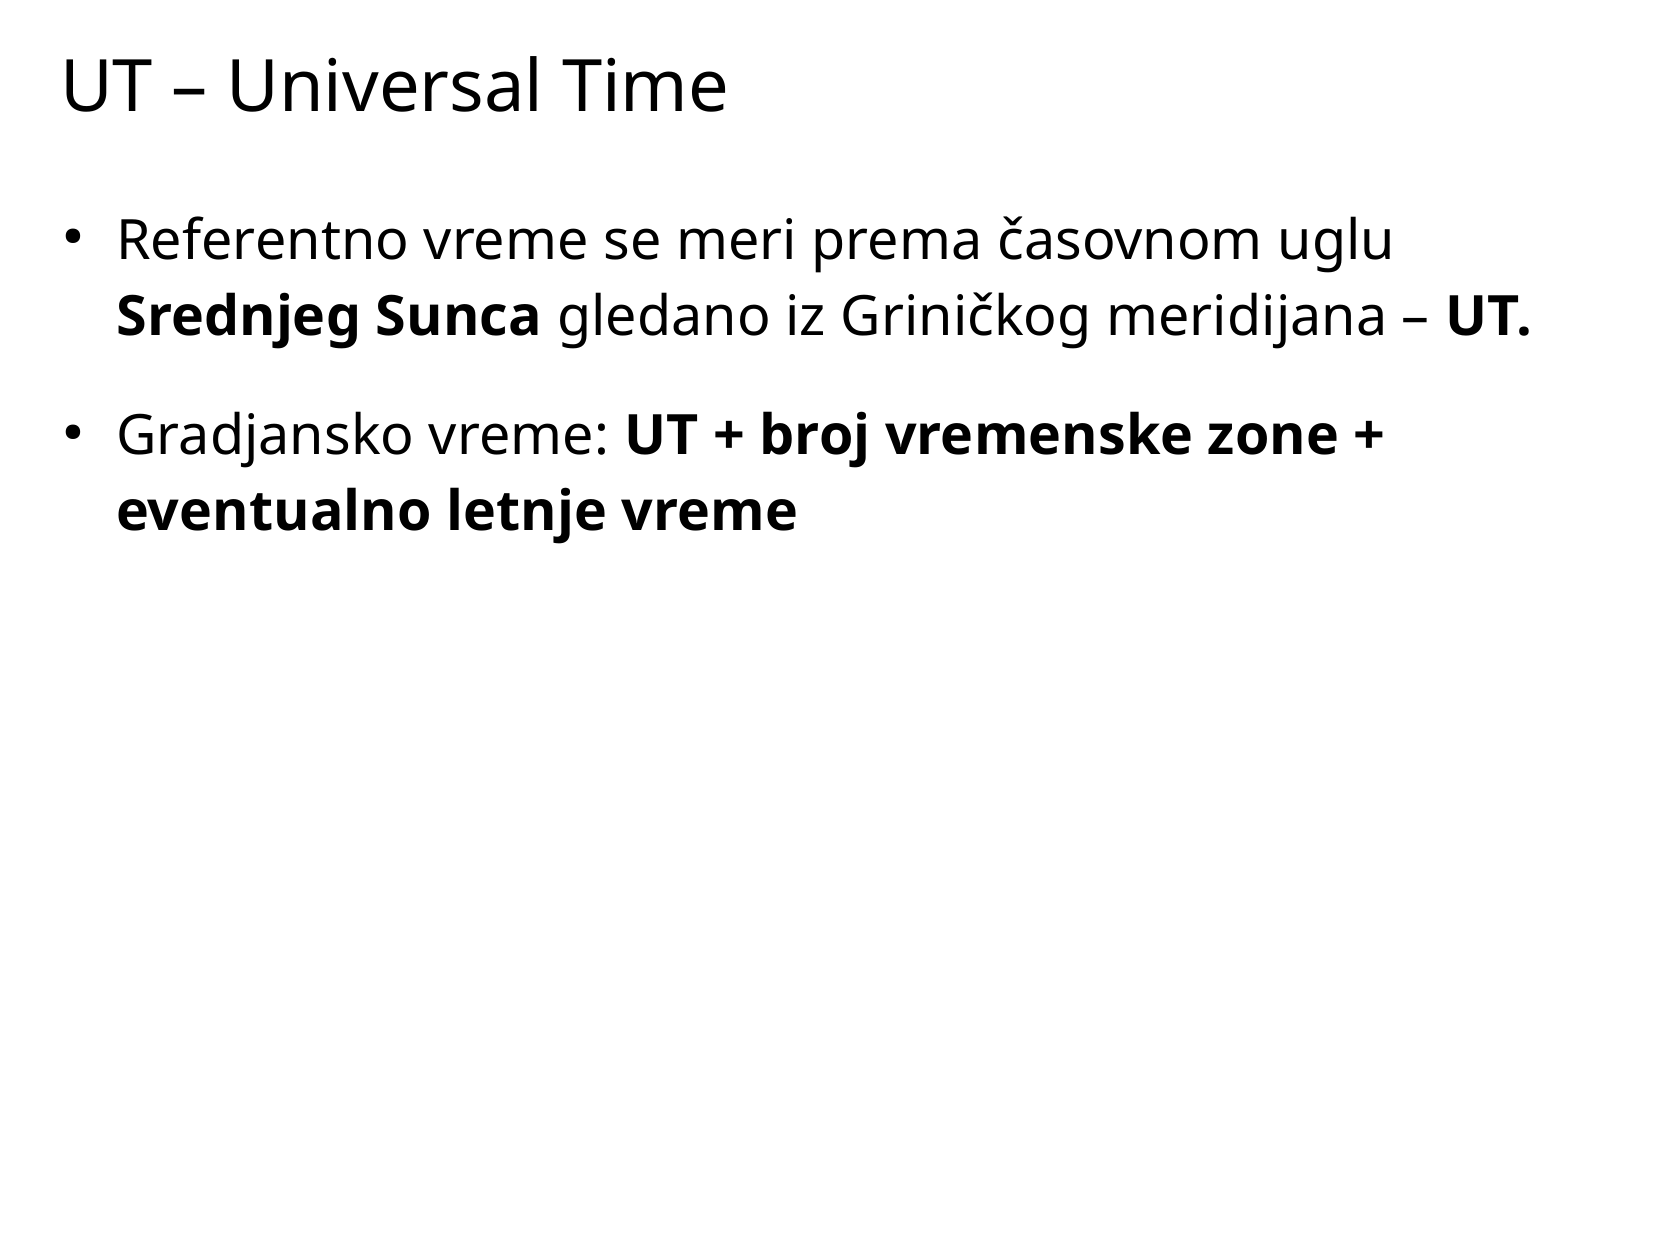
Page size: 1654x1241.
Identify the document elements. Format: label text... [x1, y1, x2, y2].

list Referentno vreme se meri prema časovnom uglu Srednjeg Sunca gledano iz Griničkog meridijana – UT. Gradjansko vreme: UT + broj vremenske zone + eventualno letnje vreme [45, 199, 1635, 1173]
title UT – Universal Time [59, 17, 1648, 150]
